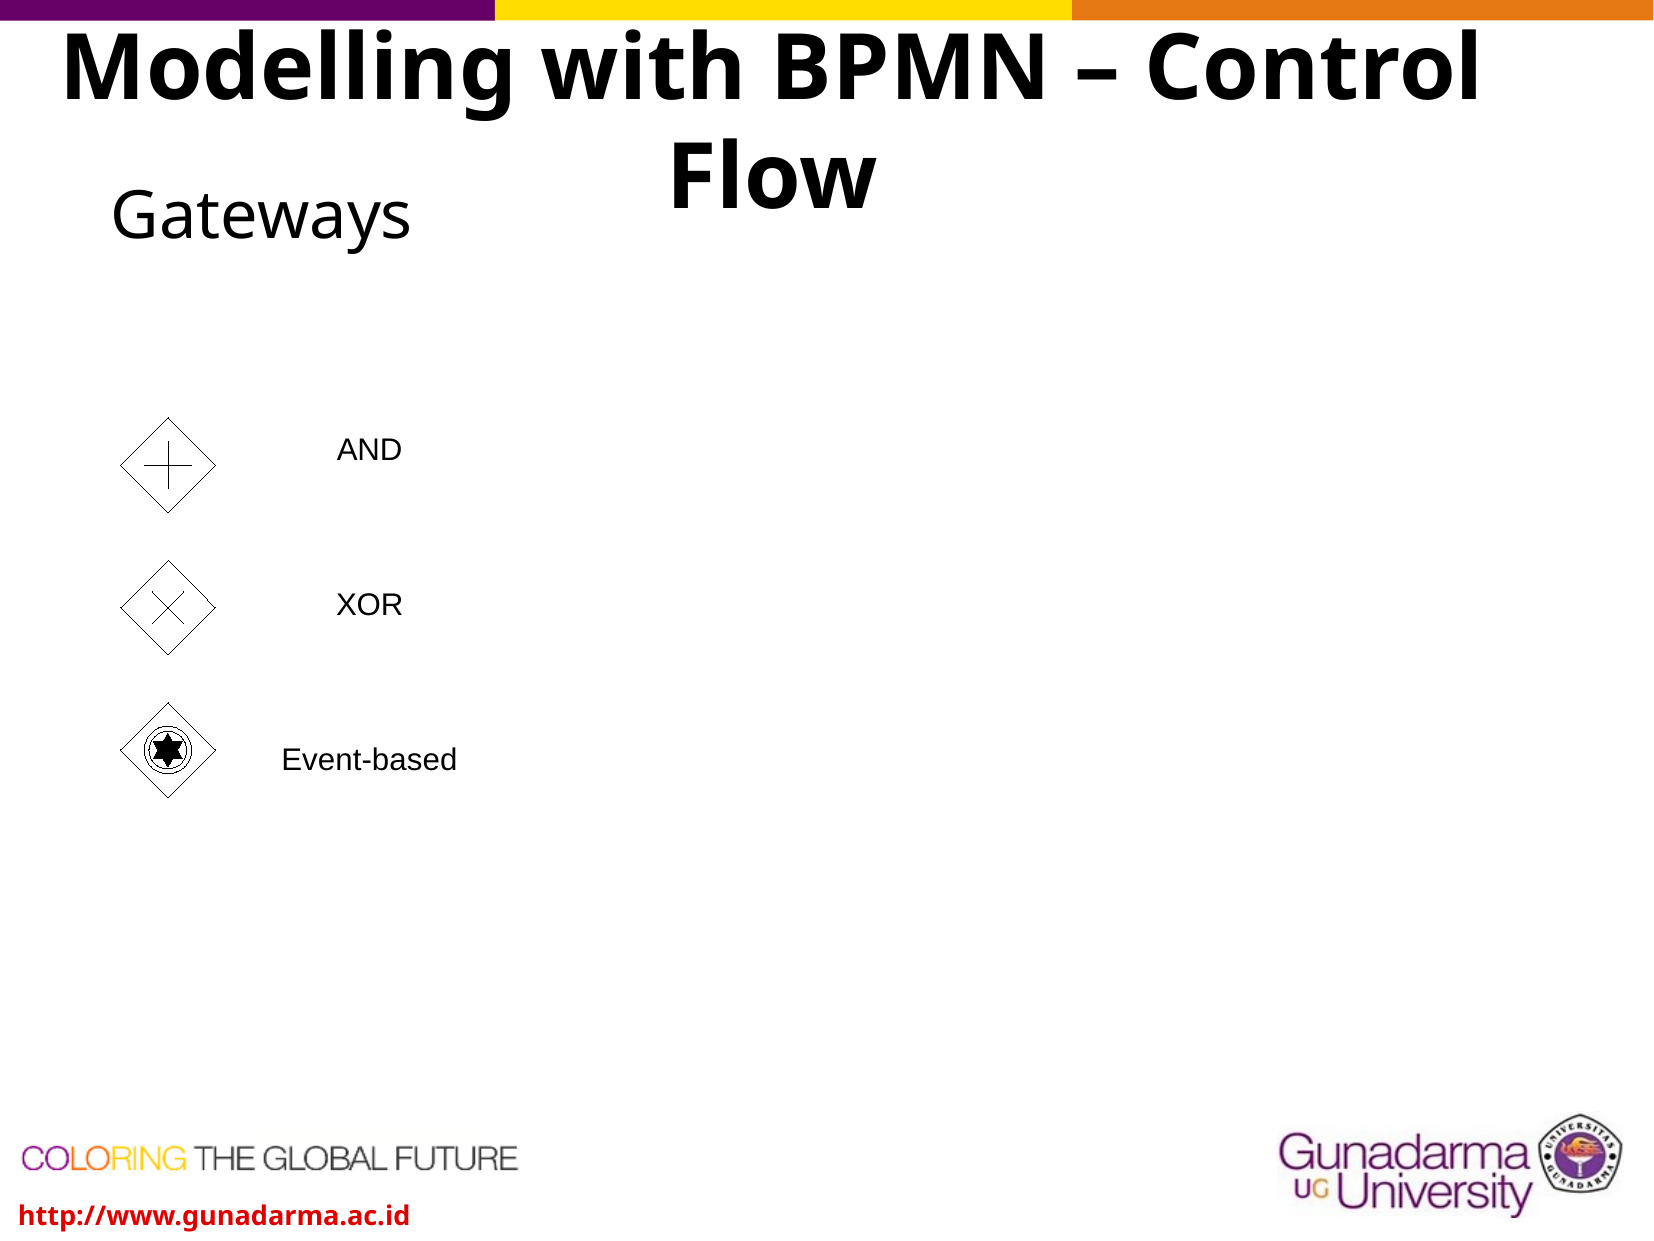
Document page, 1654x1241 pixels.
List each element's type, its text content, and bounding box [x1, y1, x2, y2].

list Gateways [80, 164, 1543, 1126]
text_box XOR [258, 555, 482, 650]
text_box AND [258, 400, 482, 495]
picture [17, 1126, 529, 1189]
picture [1277, 1111, 1624, 1218]
text_box Event-based [258, 710, 482, 805]
text_box [121, 702, 215, 797]
text_box [120, 417, 216, 512]
title Modelling with BPMN – Control Flow [0, 0, 1654, 139]
text_box [121, 560, 215, 654]
